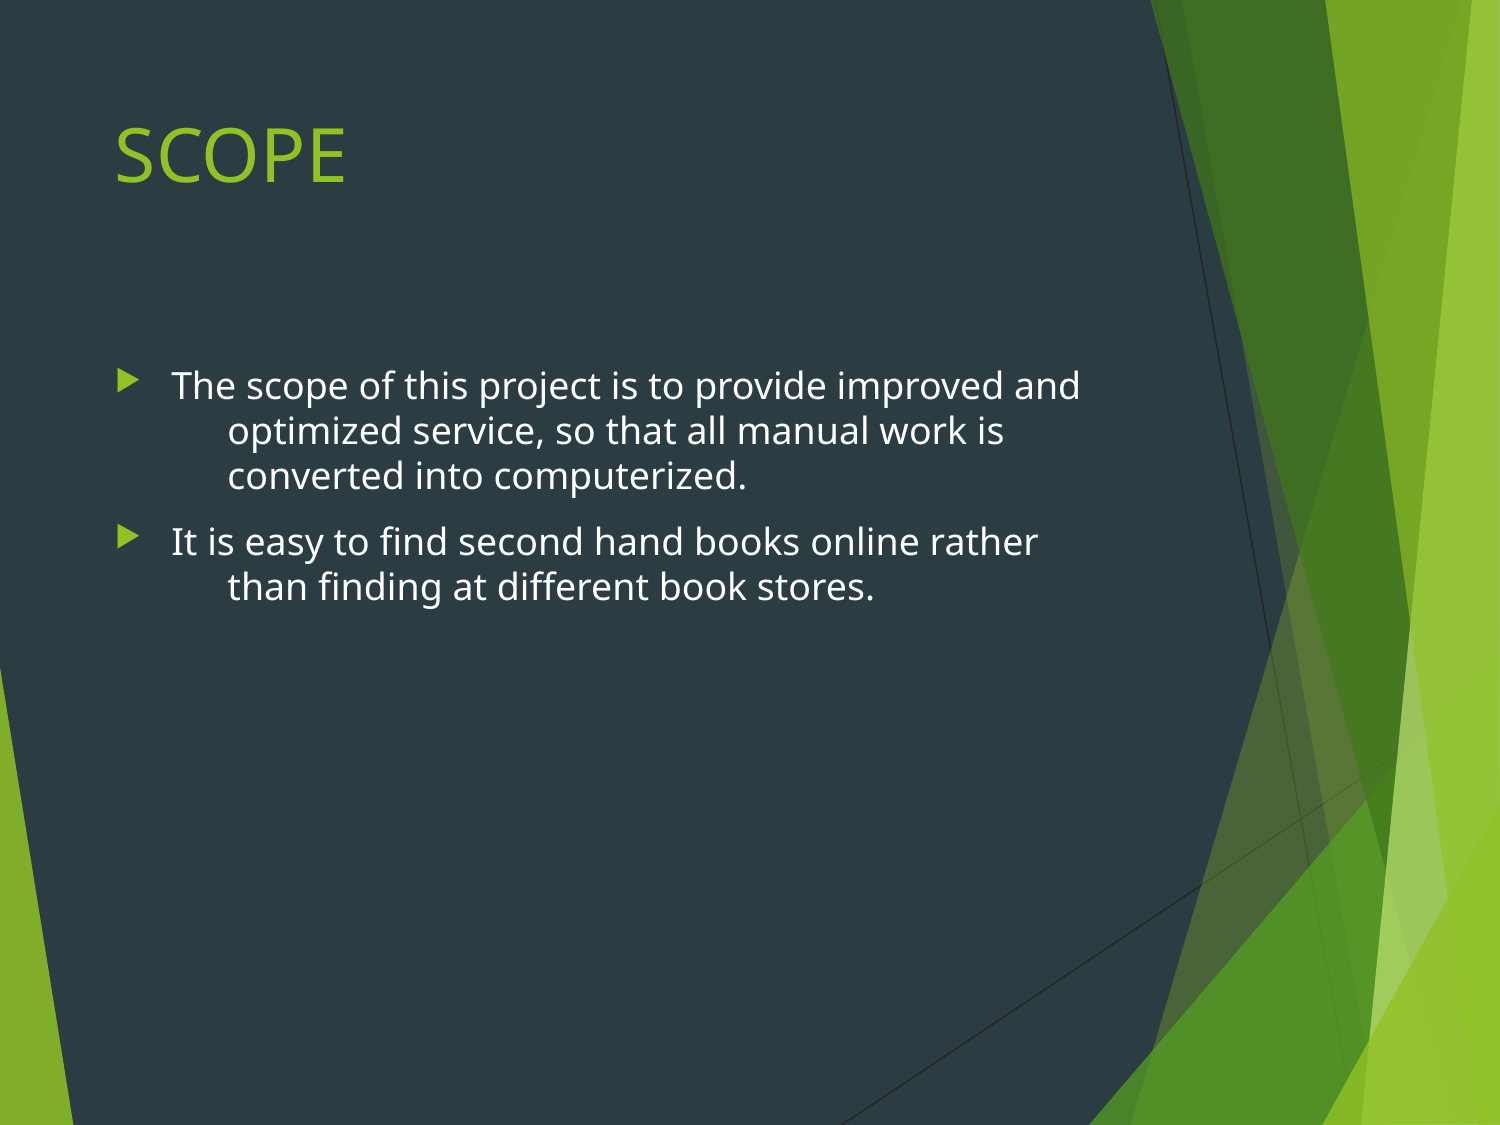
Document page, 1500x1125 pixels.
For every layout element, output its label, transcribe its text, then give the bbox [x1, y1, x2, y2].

title SCOPE [99, 99, 1142, 317]
list The scope of this project is to provide improved and optimized service, so that all manual work is converted into computerized. It is easy to find second hand books online rather than finding at different book stores. [99, 354, 1142, 992]
